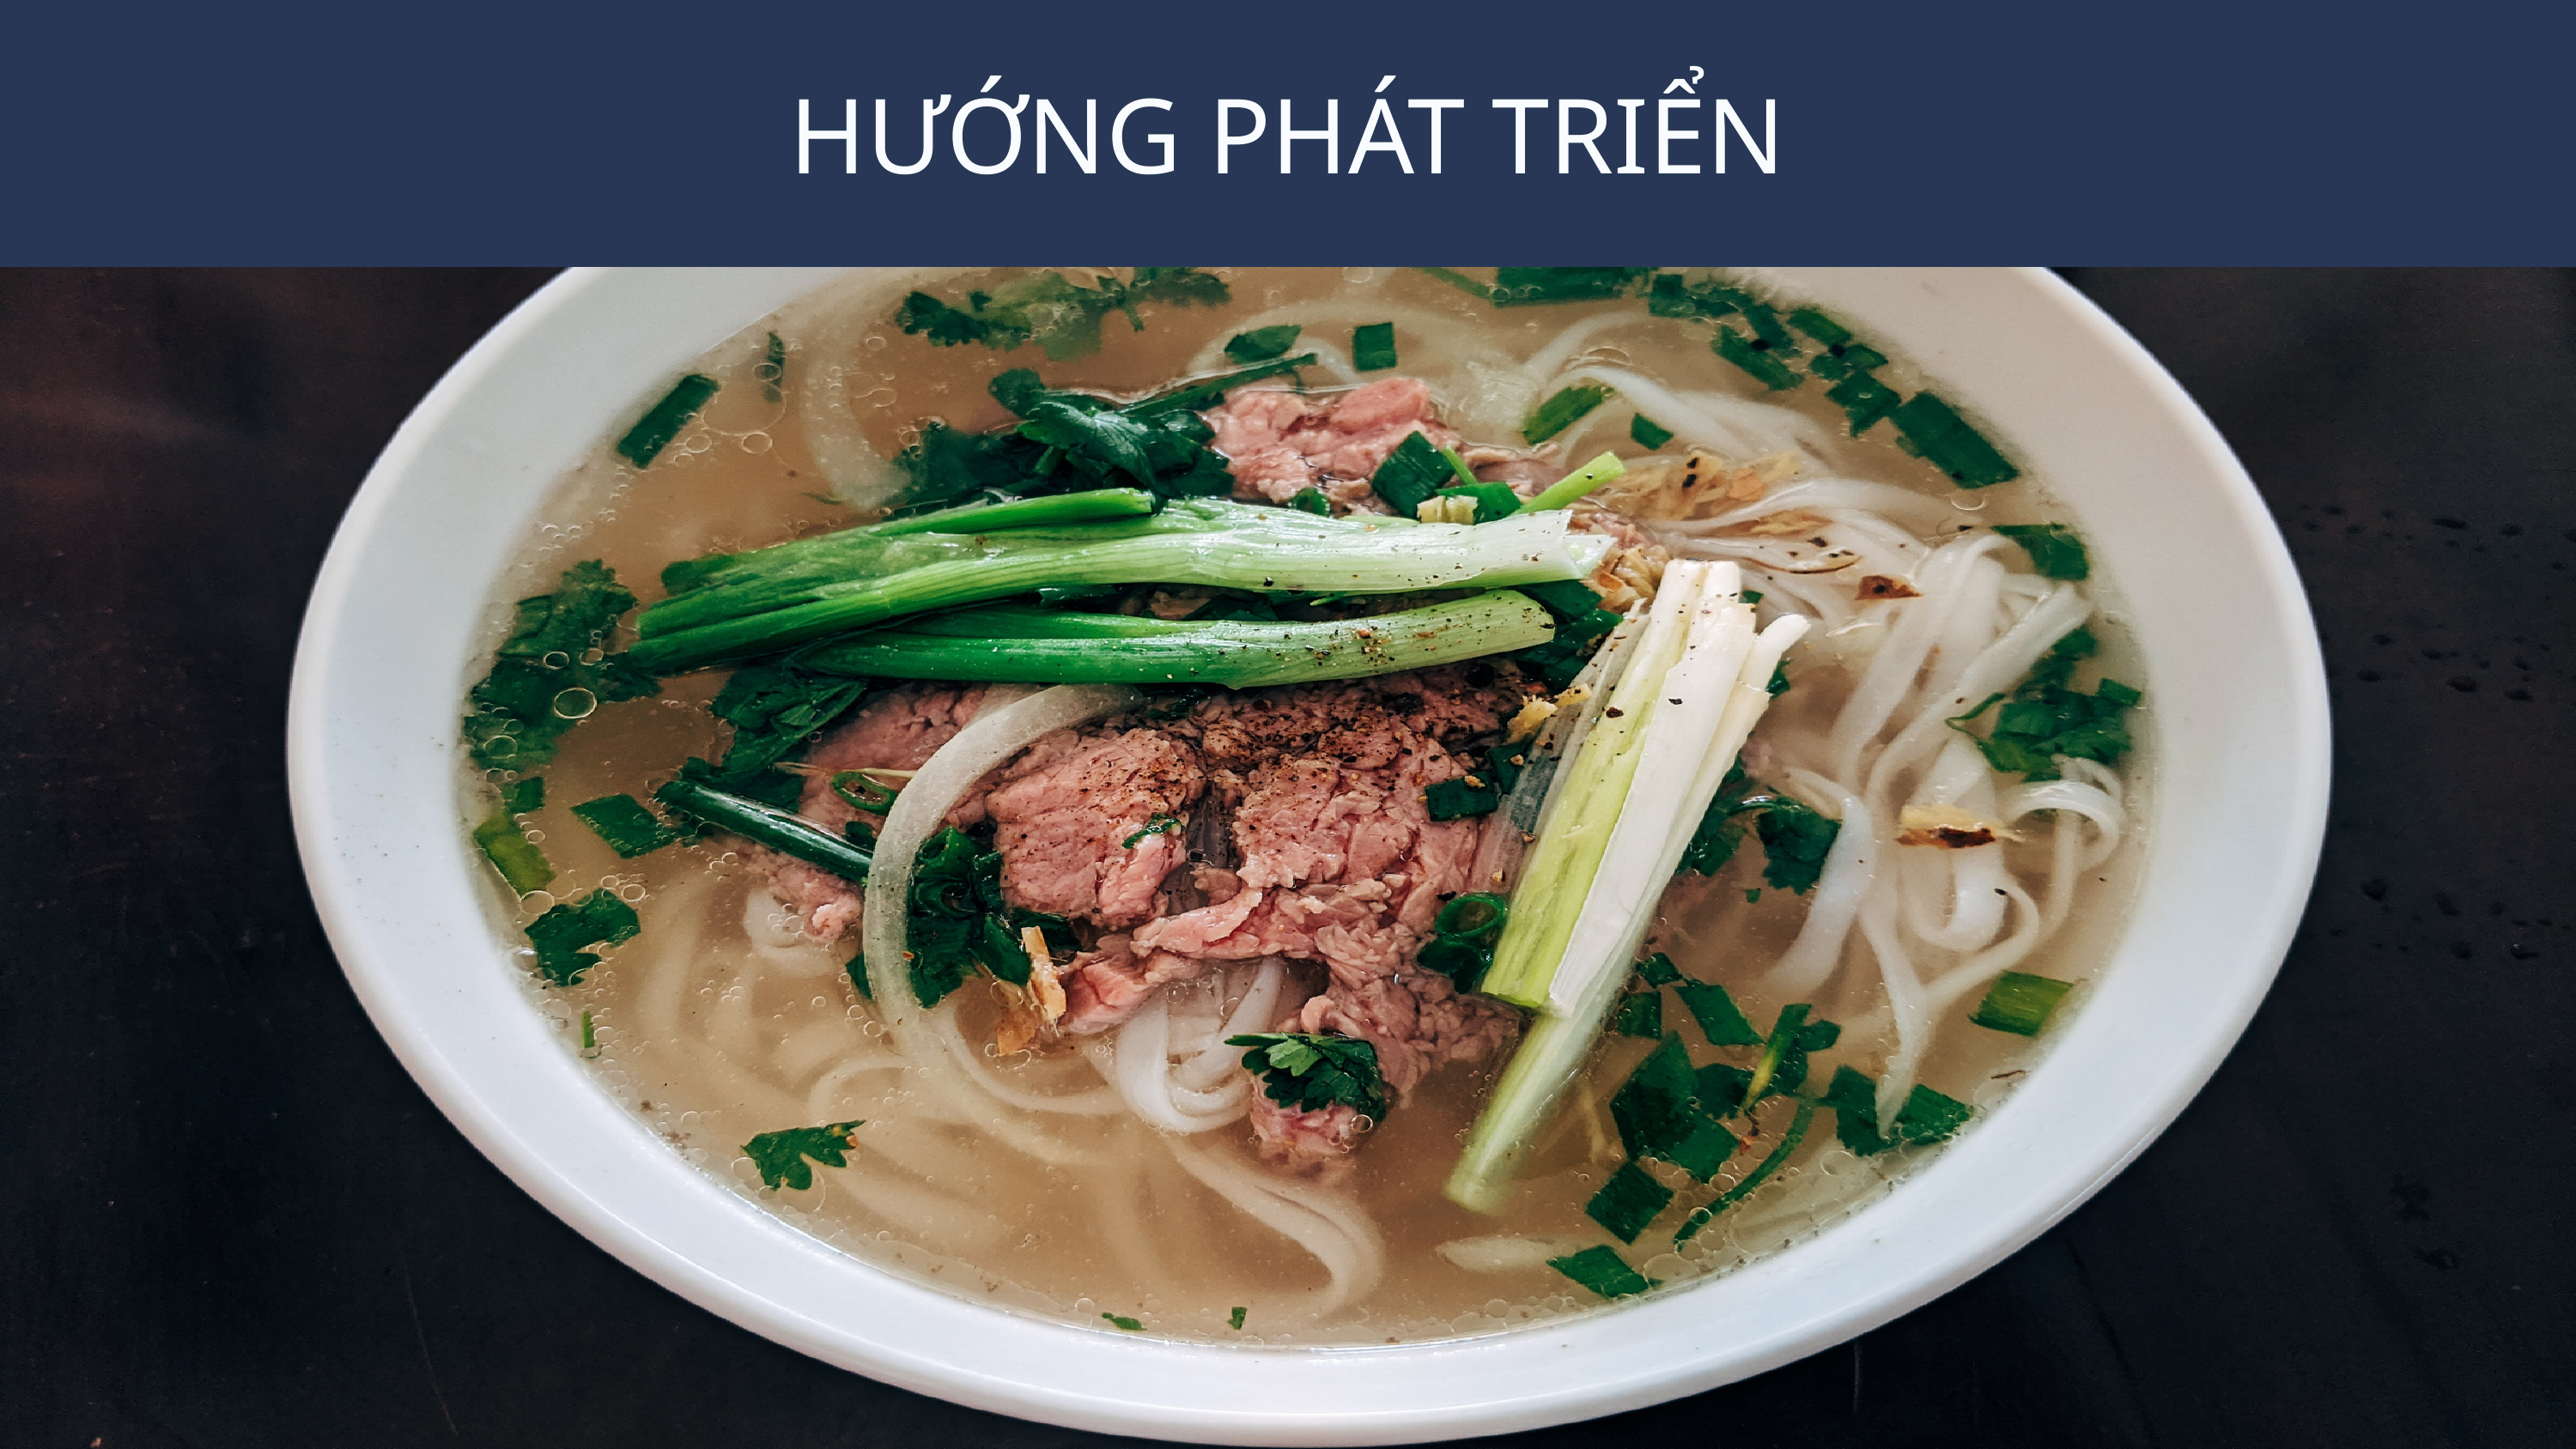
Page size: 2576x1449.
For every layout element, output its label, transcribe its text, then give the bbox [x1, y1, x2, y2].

text_box HƯỚNG PHÁT TRIỂN [301, 70, 2275, 194]
text_box [0, 0, 2576, 1449]
